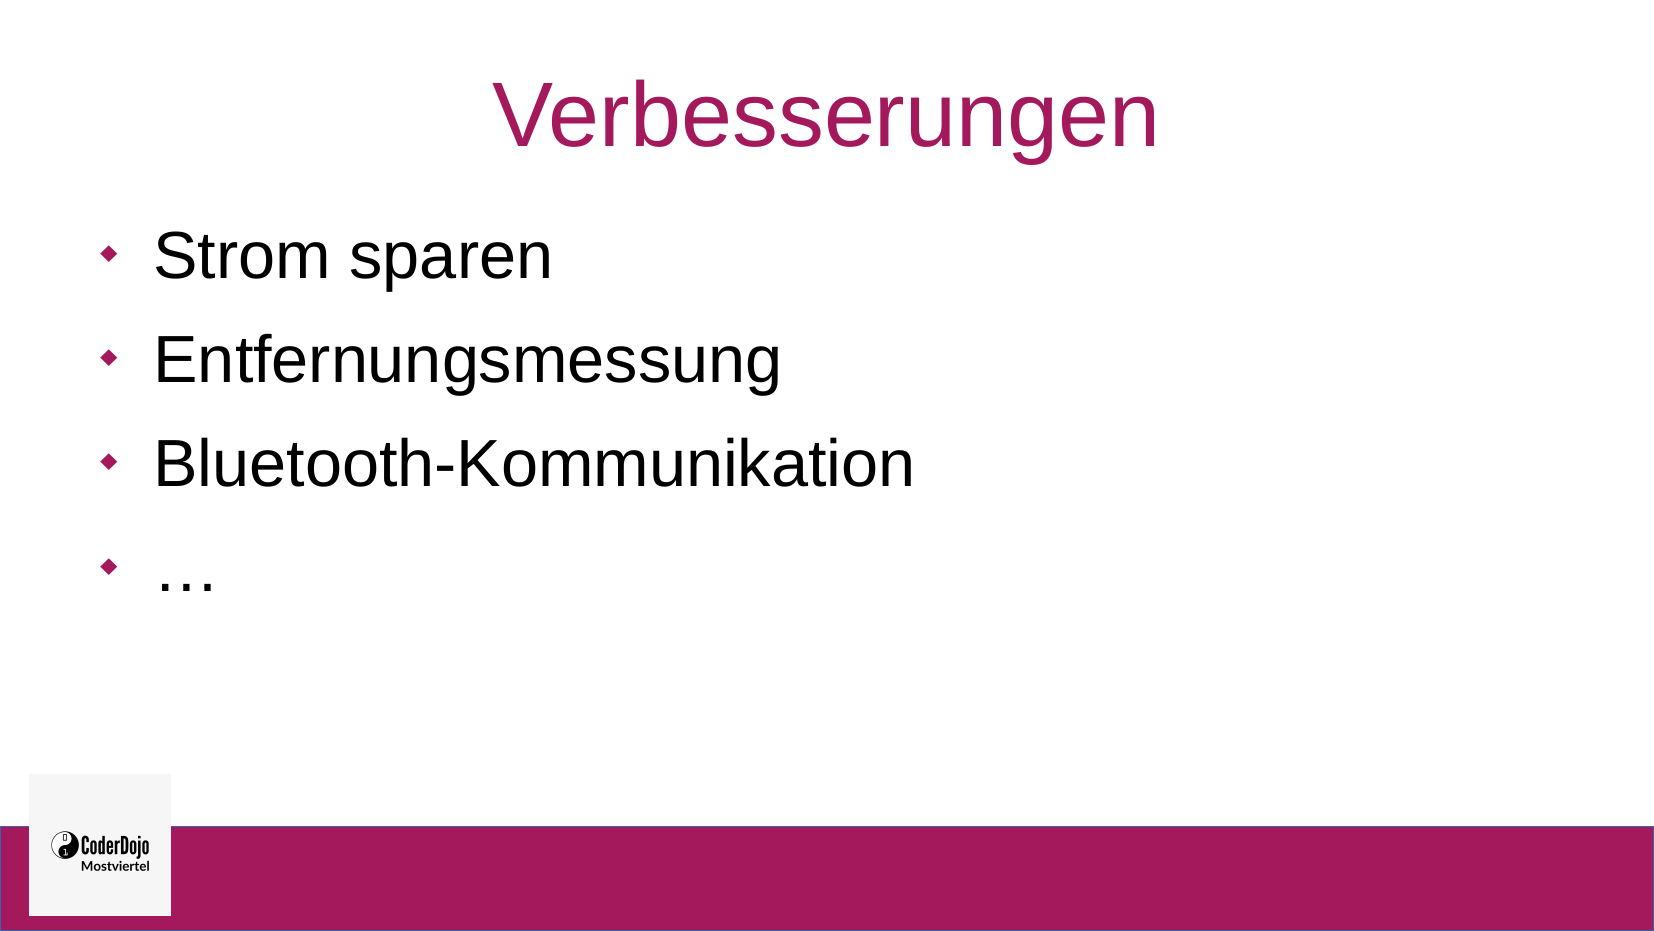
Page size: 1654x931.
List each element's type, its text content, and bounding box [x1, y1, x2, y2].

picture [29, 774, 171, 916]
title Verbesserungen [82, 37, 1571, 193]
list Strom sparen Entfernungsmessung Bluetooth-Kommunikation … [82, 217, 1571, 758]
